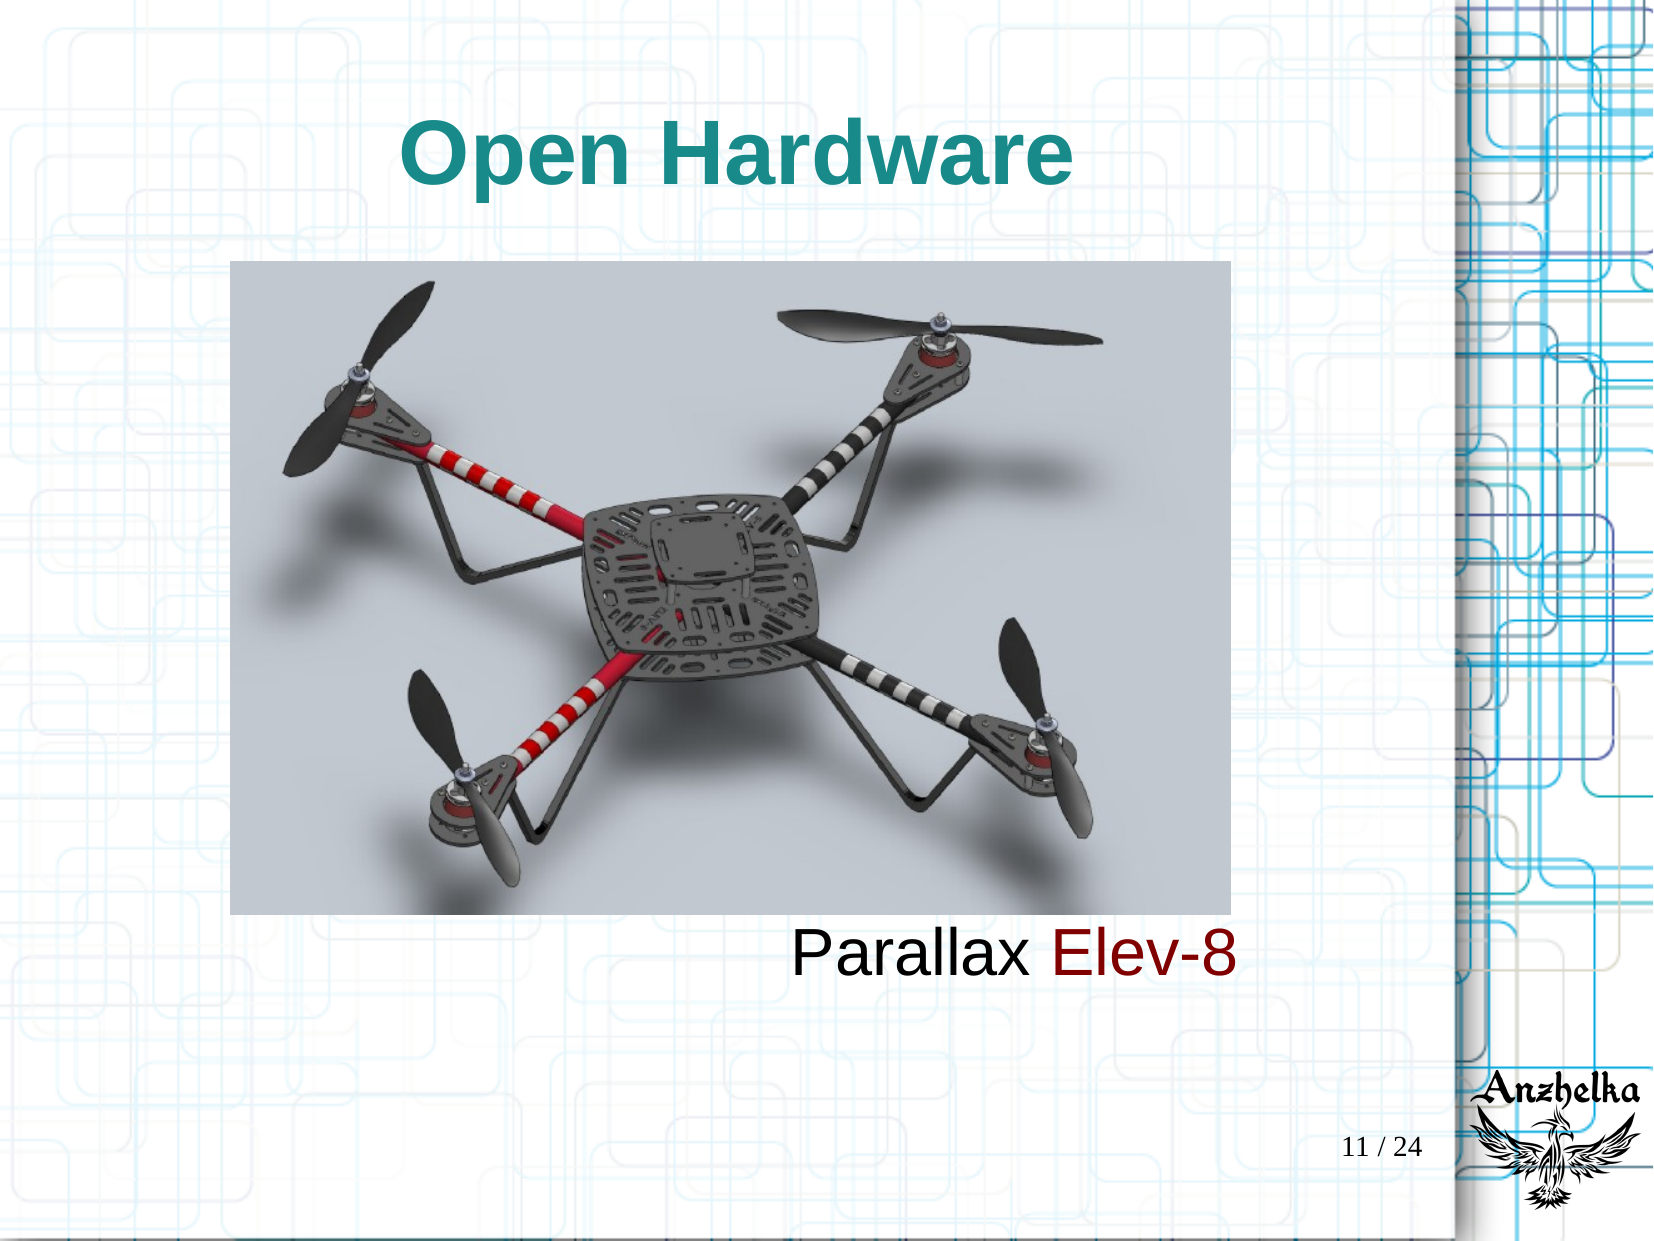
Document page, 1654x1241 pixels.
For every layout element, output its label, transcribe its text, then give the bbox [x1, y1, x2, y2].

list Parallax Elev-8 [720, 915, 1653, 1034]
picture [0, 0, 1654, 1241]
title Open Hardware [58, 49, 1417, 257]
